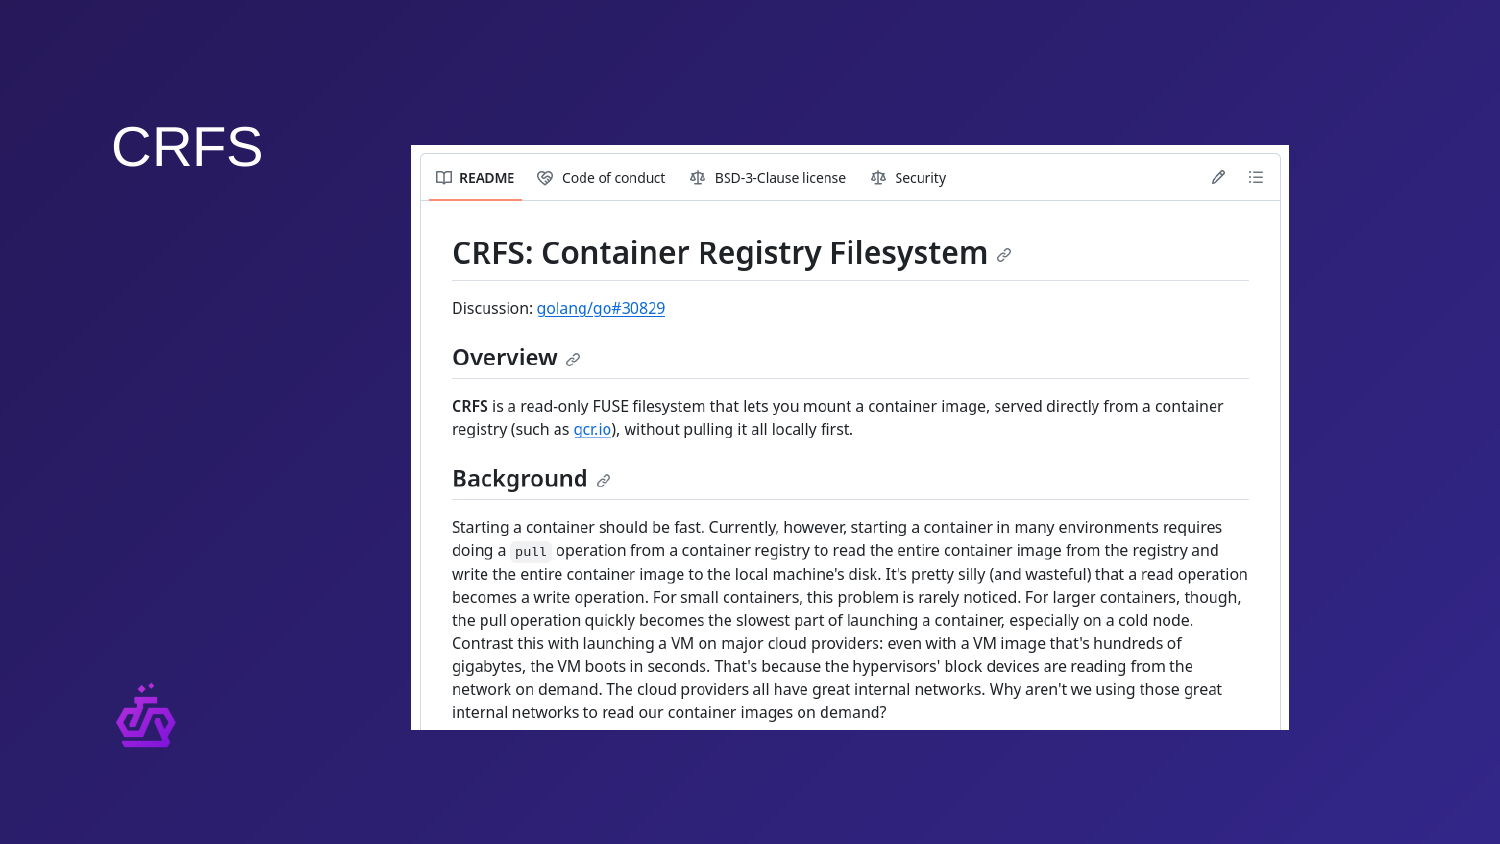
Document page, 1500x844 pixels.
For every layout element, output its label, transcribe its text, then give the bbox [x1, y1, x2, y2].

picture [96, 661, 188, 773]
text_box CRFS [96, 77, 1419, 210]
picture [411, 145, 1289, 730]
